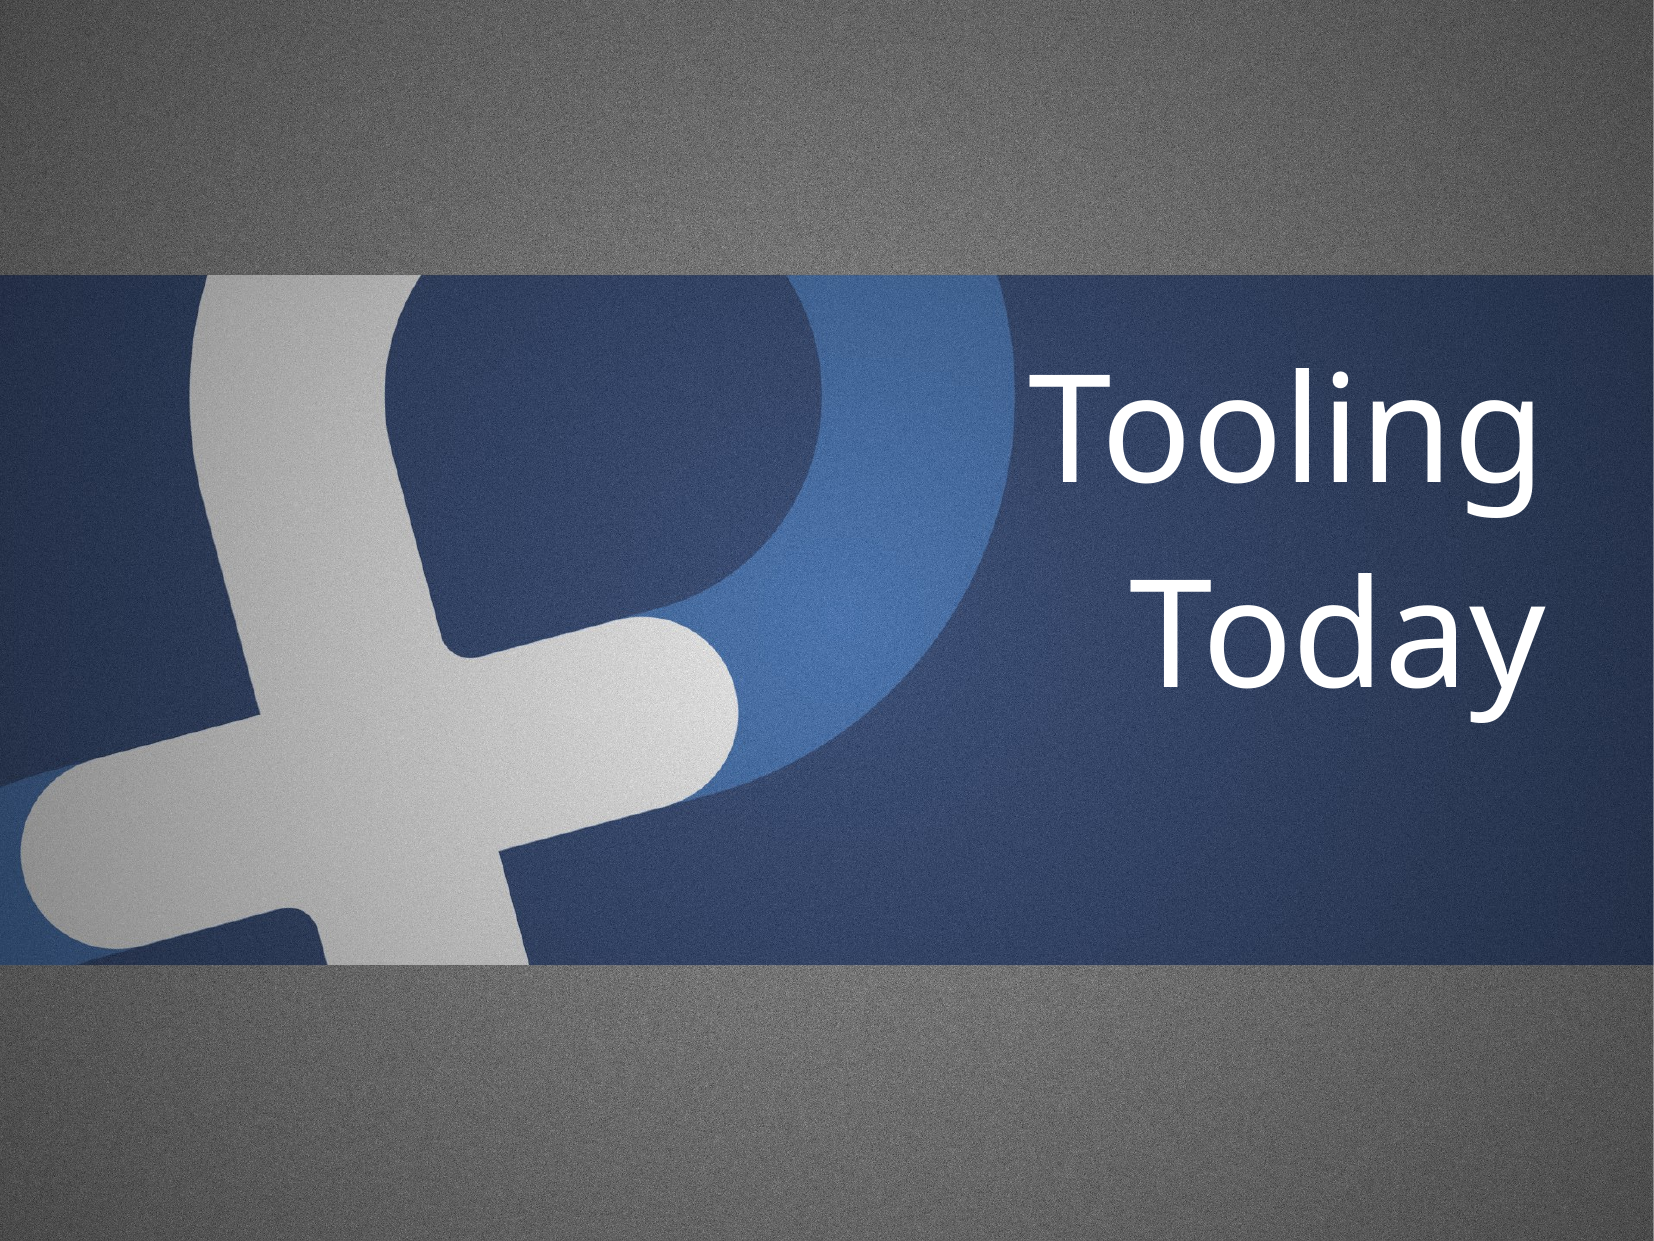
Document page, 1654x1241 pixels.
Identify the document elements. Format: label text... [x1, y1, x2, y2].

text_box Tooling Today [45, 315, 1561, 654]
picture [0, 0, 1654, 1241]
